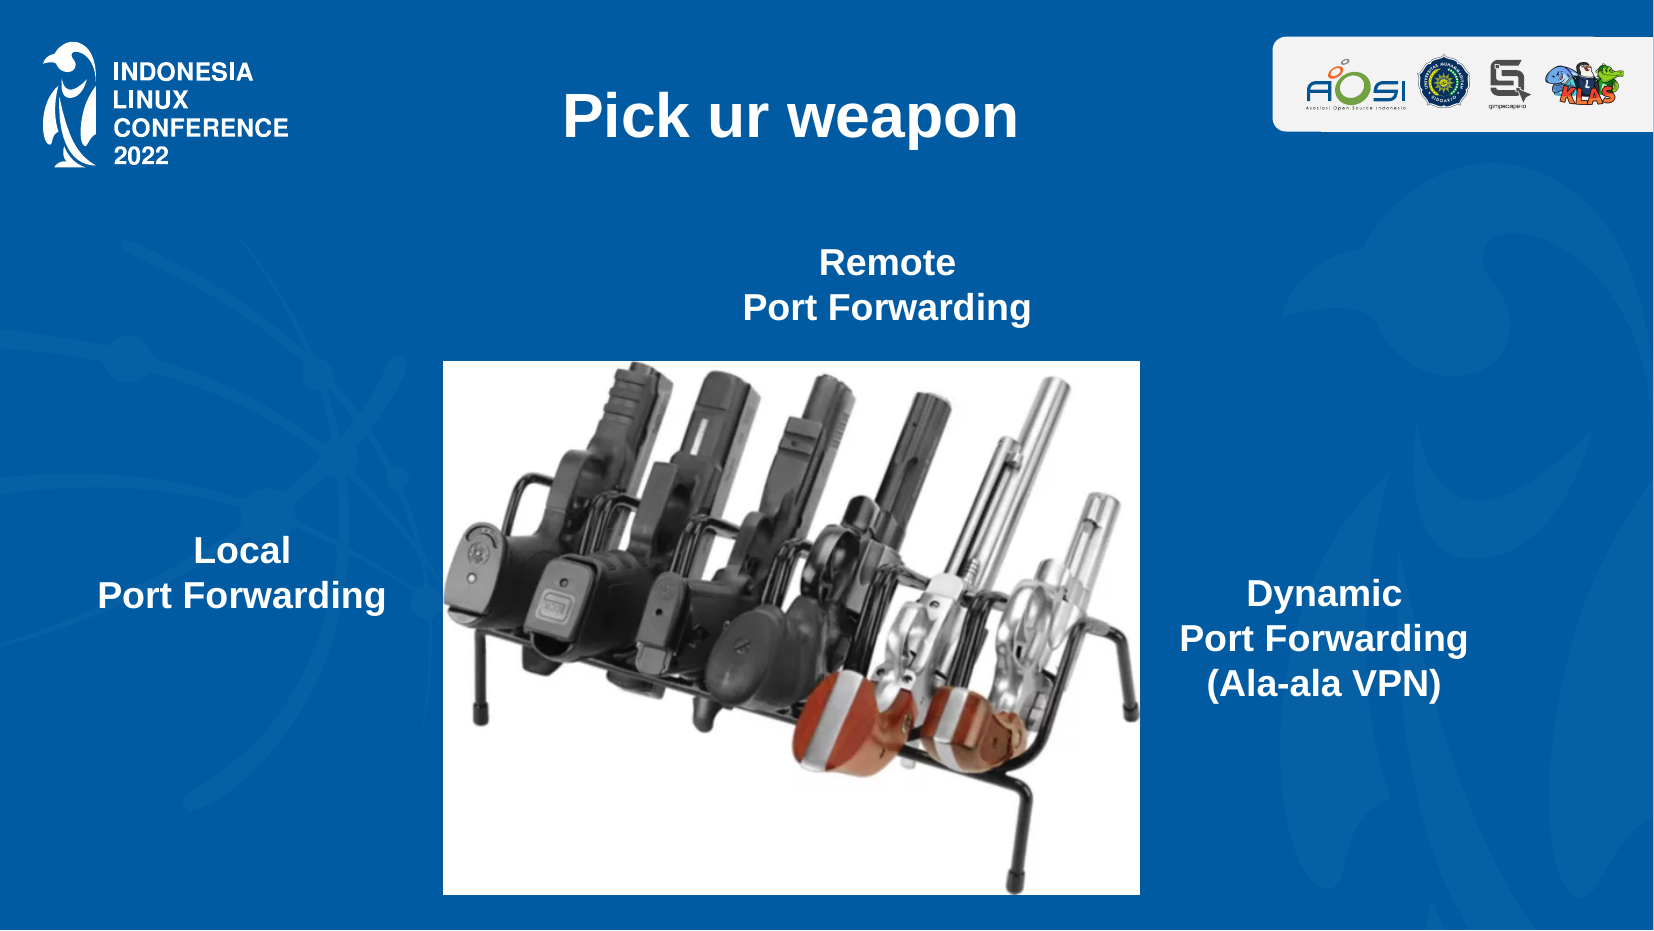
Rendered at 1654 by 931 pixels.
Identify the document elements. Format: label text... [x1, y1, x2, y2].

text_box Pick ur weapon [344, 75, 1238, 188]
picture [443, 361, 1140, 895]
text_box Dynamic Port Forwarding (Ala-ala VPN) [1146, 553, 1502, 719]
picture [1545, 62, 1624, 105]
text_box Remote Port Forwarding [710, 222, 1065, 343]
picture [1417, 54, 1471, 108]
text_box Local Port Forwarding [65, 510, 420, 631]
